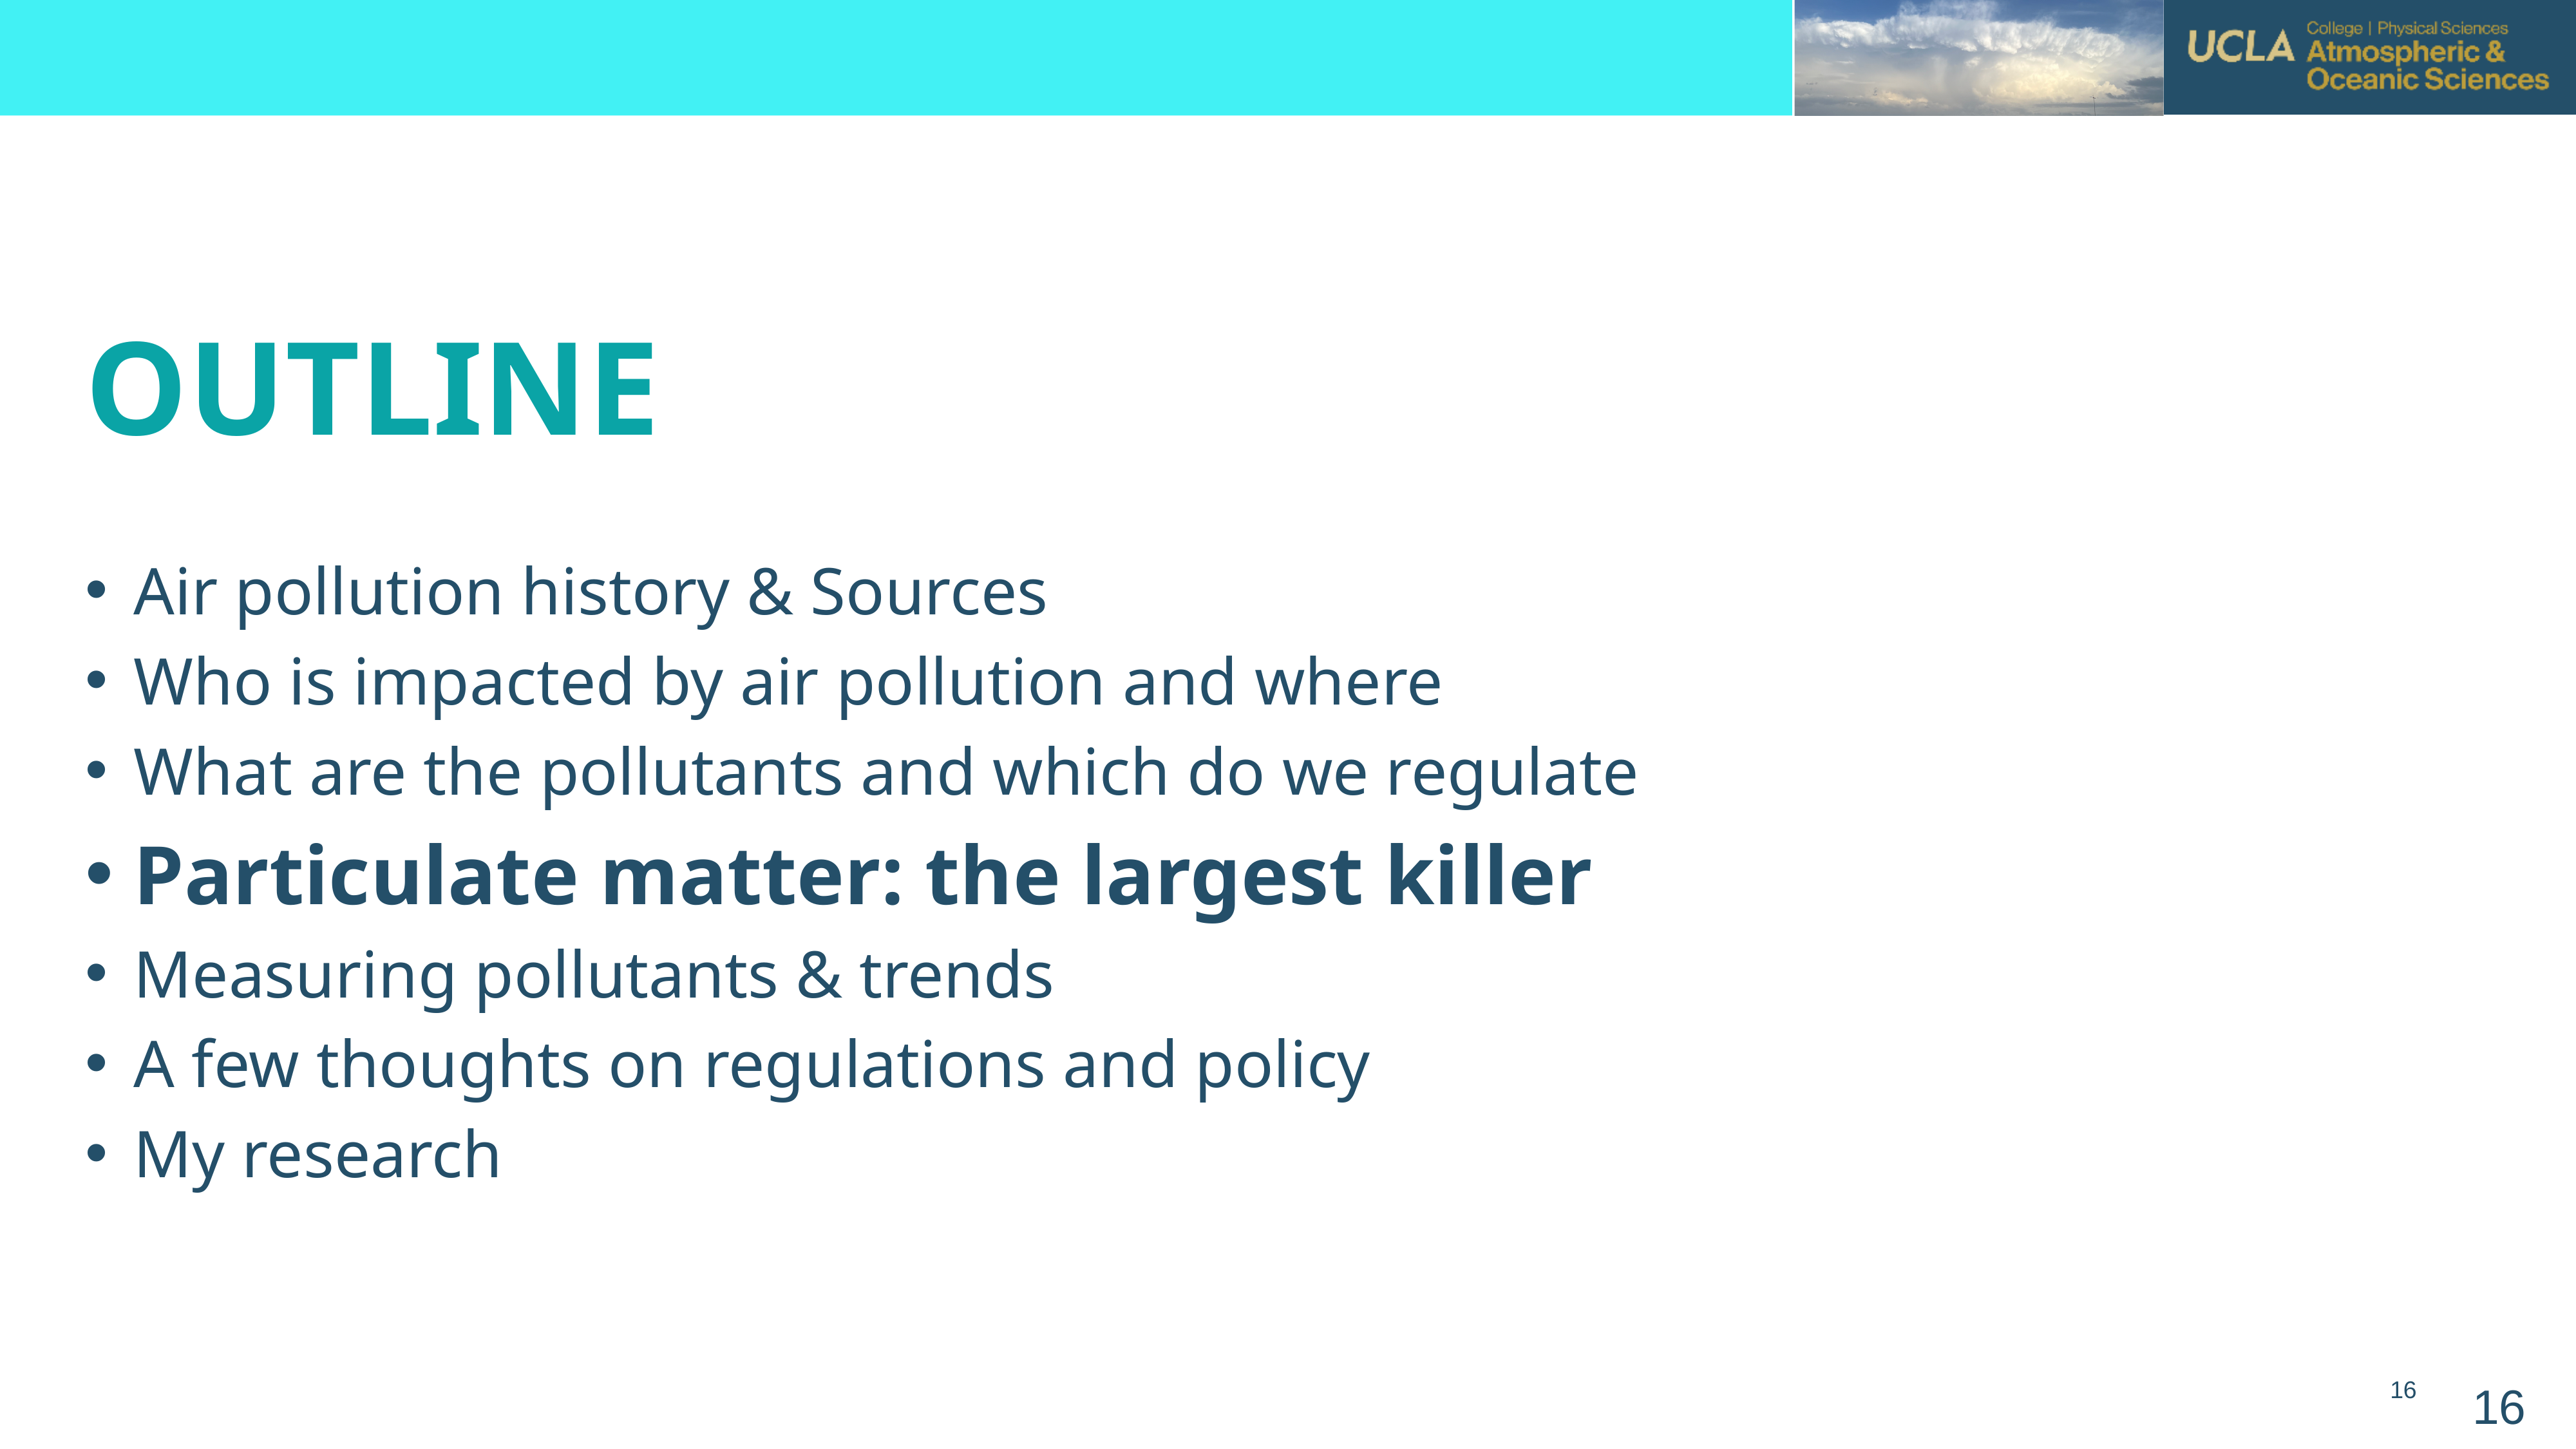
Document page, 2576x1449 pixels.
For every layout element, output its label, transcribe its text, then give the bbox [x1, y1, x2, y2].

slide_number <number> [2380, 1369, 2540, 1447]
title Outline [76, 263, 2501, 505]
picture [1794, 0, 2576, 116]
list Air pollution history & Sources Who is impacted by air pollution and where What are the pollutants and which do we regulate Particulate matter: the largest killer Measuring pollutants & trends A few thoughts on regulations and policy My research [76, 545, 2520, 1240]
